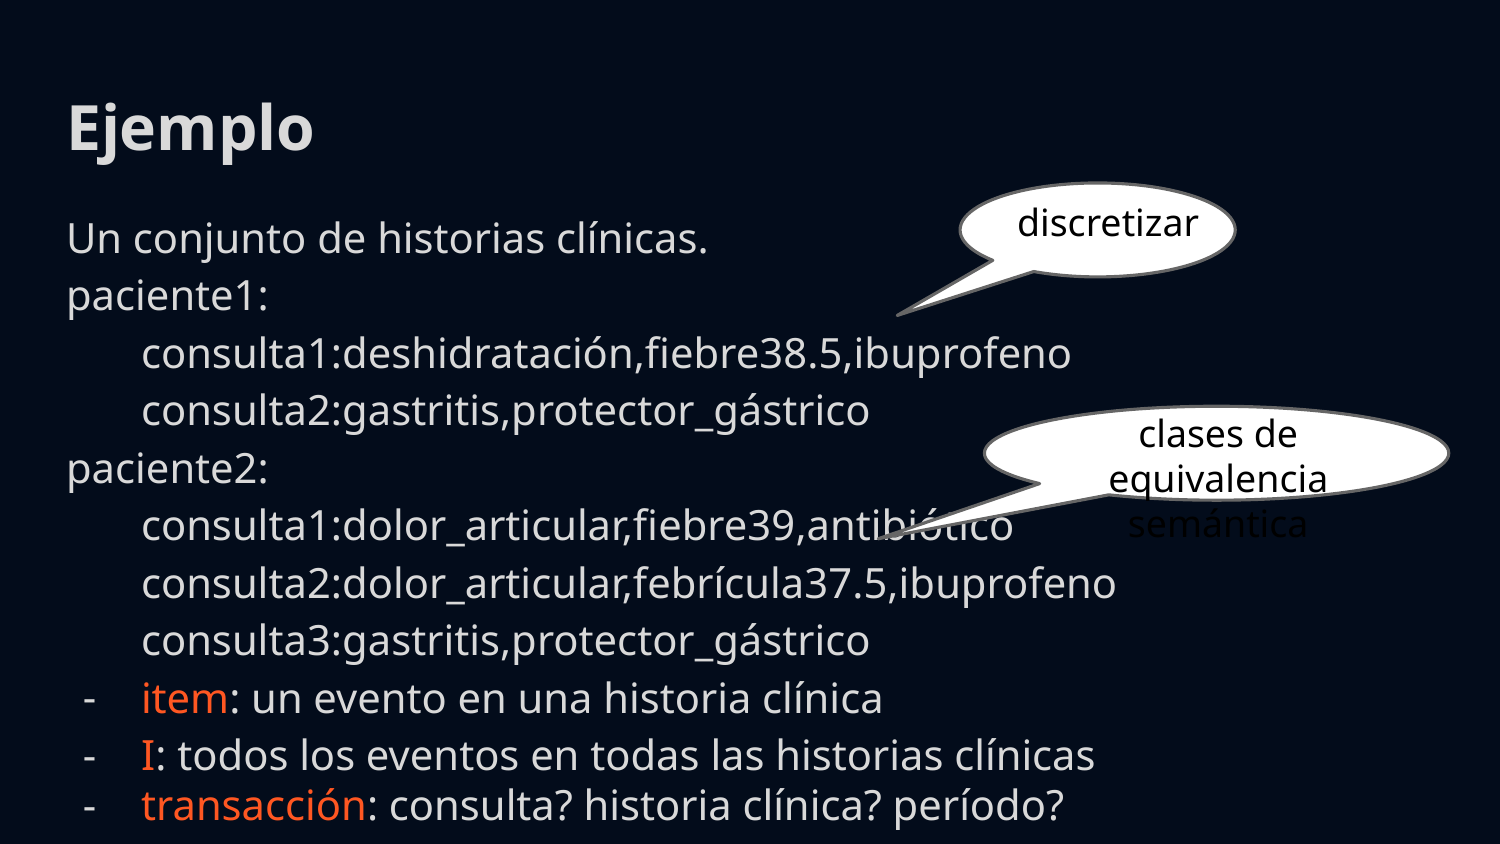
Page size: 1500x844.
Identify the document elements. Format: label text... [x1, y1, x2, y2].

text_box [897, 196, 1002, 316]
title Ejemplo [51, 72, 1449, 167]
text_box clases de equivalencia semántica [1013, 394, 1423, 564]
text_box [878, 492, 1013, 539]
text_box [1423, 431, 1449, 475]
list Un conjunto de historias clínicas. paciente1: consulta1:deshidratación,fiebre38.5,ibuprofeno consulta2:gastritis,protector_gástrico paciente2: consulta1:dolor_articular,fiebre39,antibiótico consulta2:dolor_articular,febrícula37.5,ibuprofeno consulta3:gastritis,protector_gástrico item: un evento en una historia clínica I: todos los eventos en todas las historias clínicas transacción: consulta? historia clínica? período? [51, 189, 1500, 750]
text_box [984, 430, 1013, 476]
text_box discretizar [1002, 183, 1319, 353]
